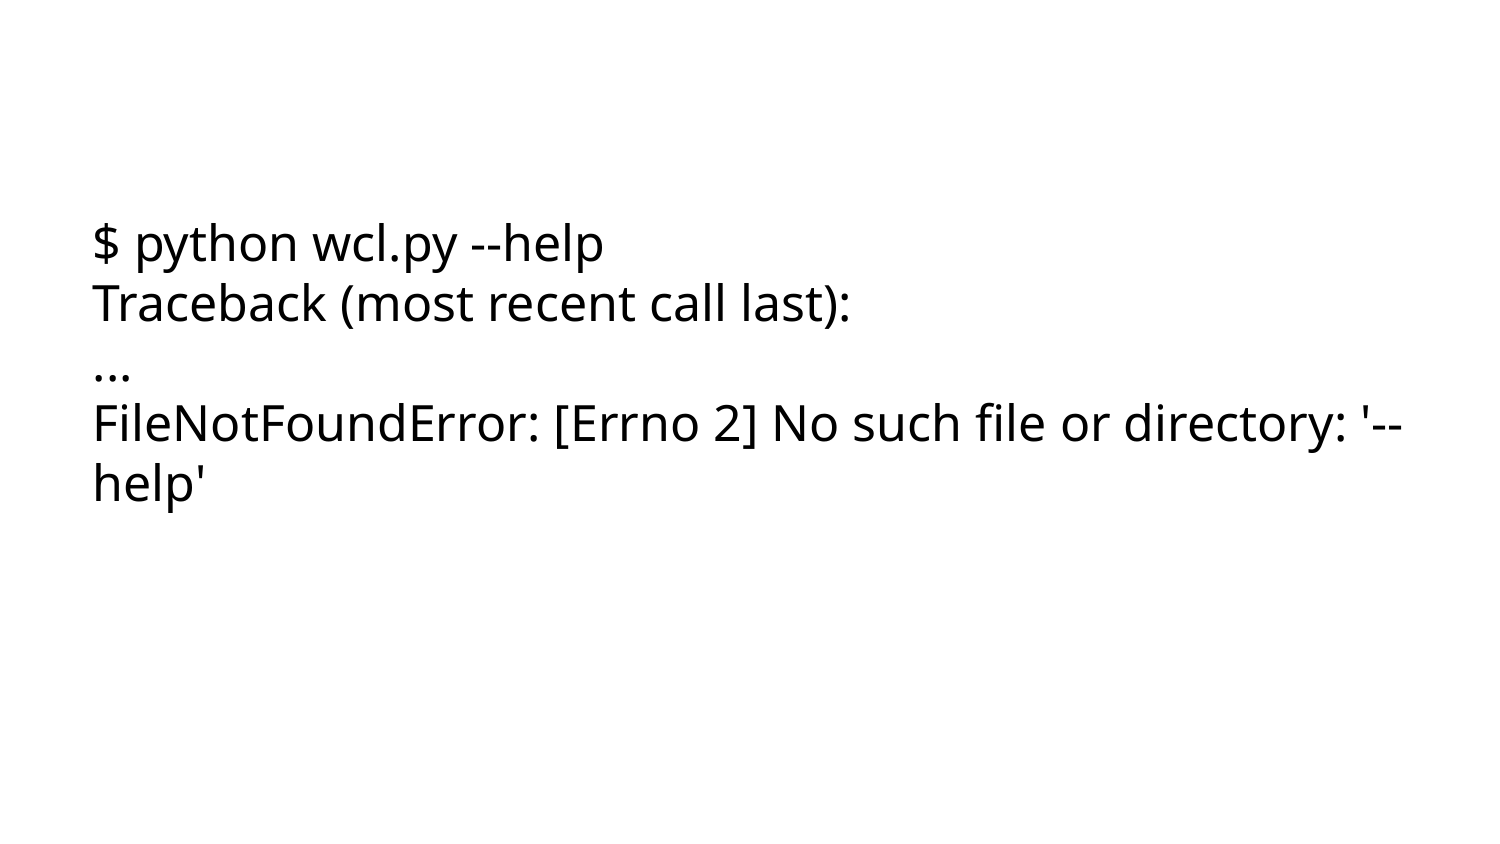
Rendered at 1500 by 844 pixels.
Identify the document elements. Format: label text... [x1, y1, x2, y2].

title $ python wcl.py --help Traceback (most recent call last): ... FileNotFoundError: [Errno 2] No such file or directory: '--help' [77, 44, 1423, 799]
